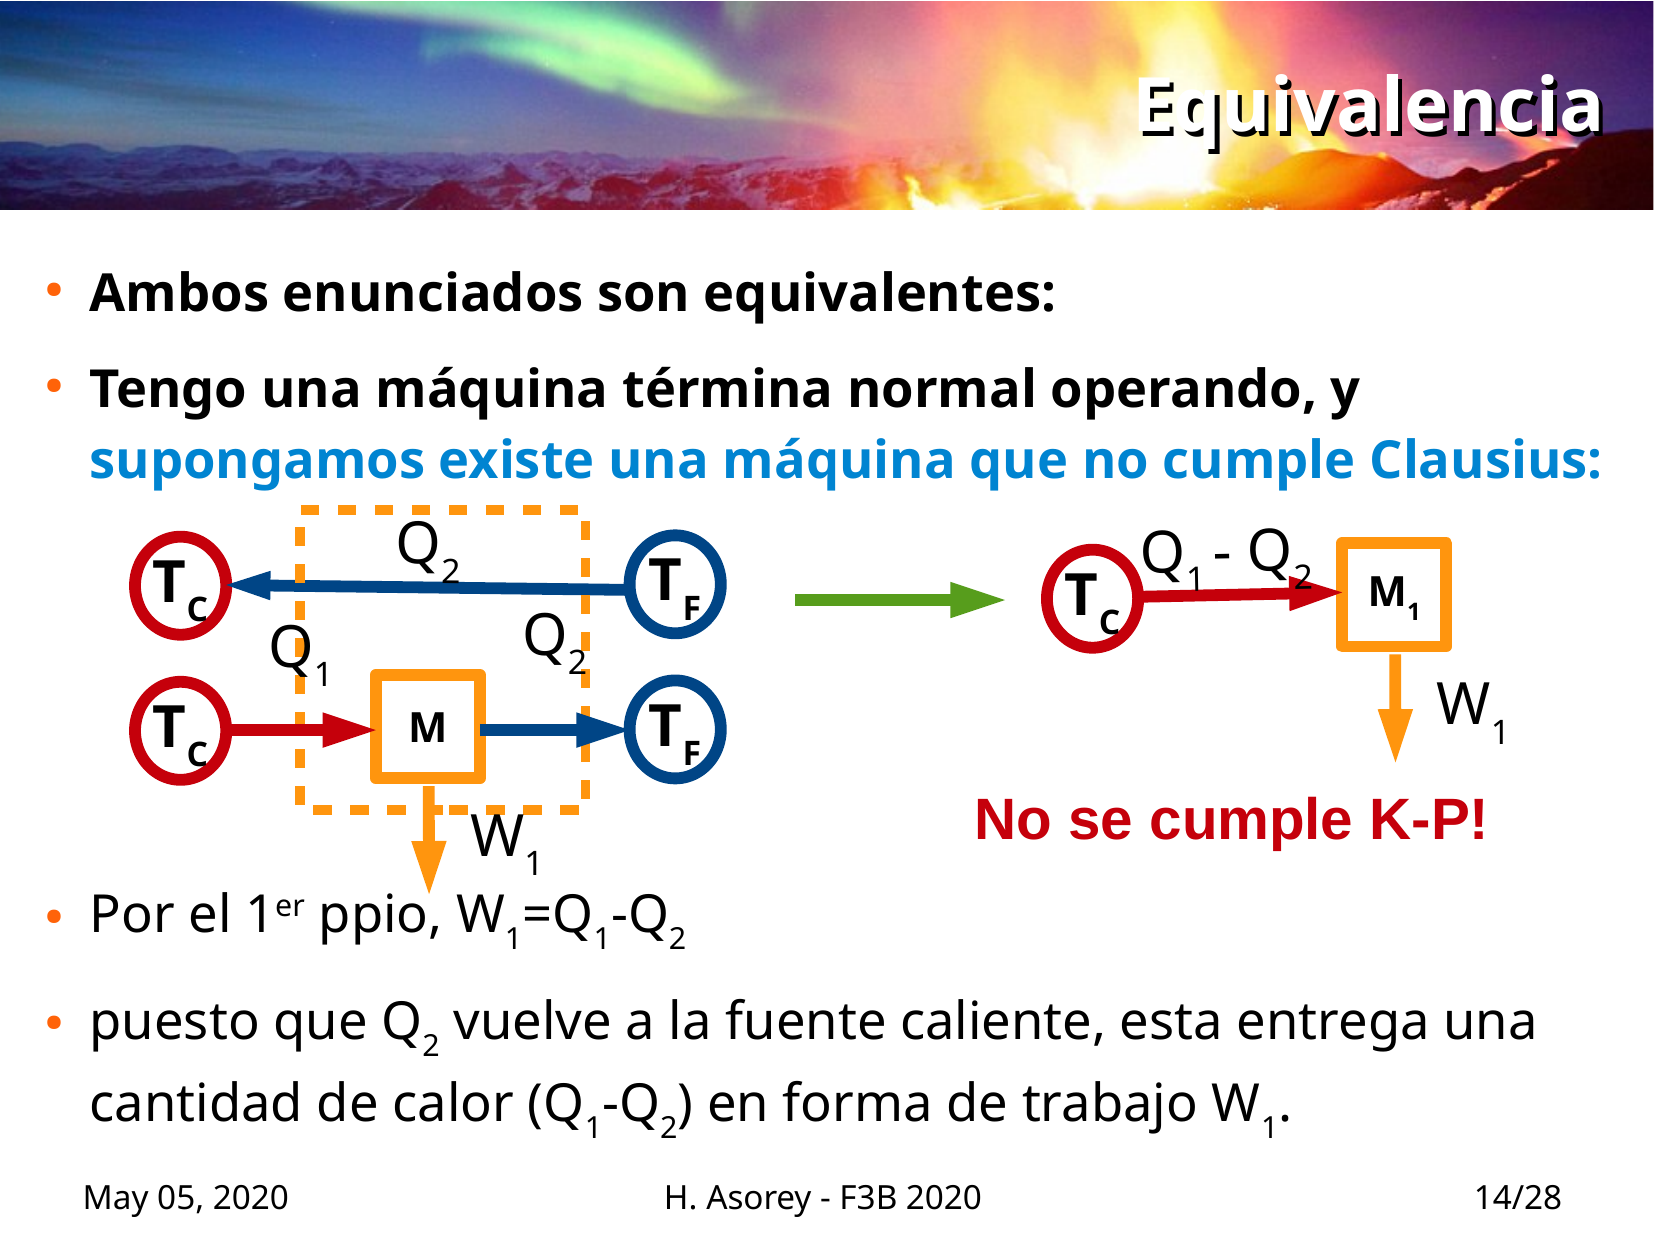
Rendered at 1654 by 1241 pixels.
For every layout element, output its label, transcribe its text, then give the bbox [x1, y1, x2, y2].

text_box W1 [1409, 655, 1538, 839]
list Ambos enunciados son equivalentes: Tengo una máquina términa normal operando, y supongamos existe una máquina que no cumple Clausius: Por el 1er ppio, W1=Q1-Q2 puesto que Q2 vuelve a la fuente caliente, esta entrega una cantidad de calor (Q1-Q2) en forma de trabajo W1. [30, 255, 1636, 1156]
title Equivalencia [45, 15, 1606, 191]
text_box TC [135, 536, 227, 635]
text_box TF [629, 535, 721, 634]
text_box TC [135, 681, 226, 780]
text_box M1 [1342, 543, 1447, 647]
text_box W1 [442, 787, 571, 971]
text_box TF [629, 680, 721, 779]
text_box No se cumple K-P! [960, 779, 1505, 866]
text_box M [375, 675, 480, 779]
text_box TC [1046, 549, 1138, 648]
picture [0, 1, 1654, 210]
